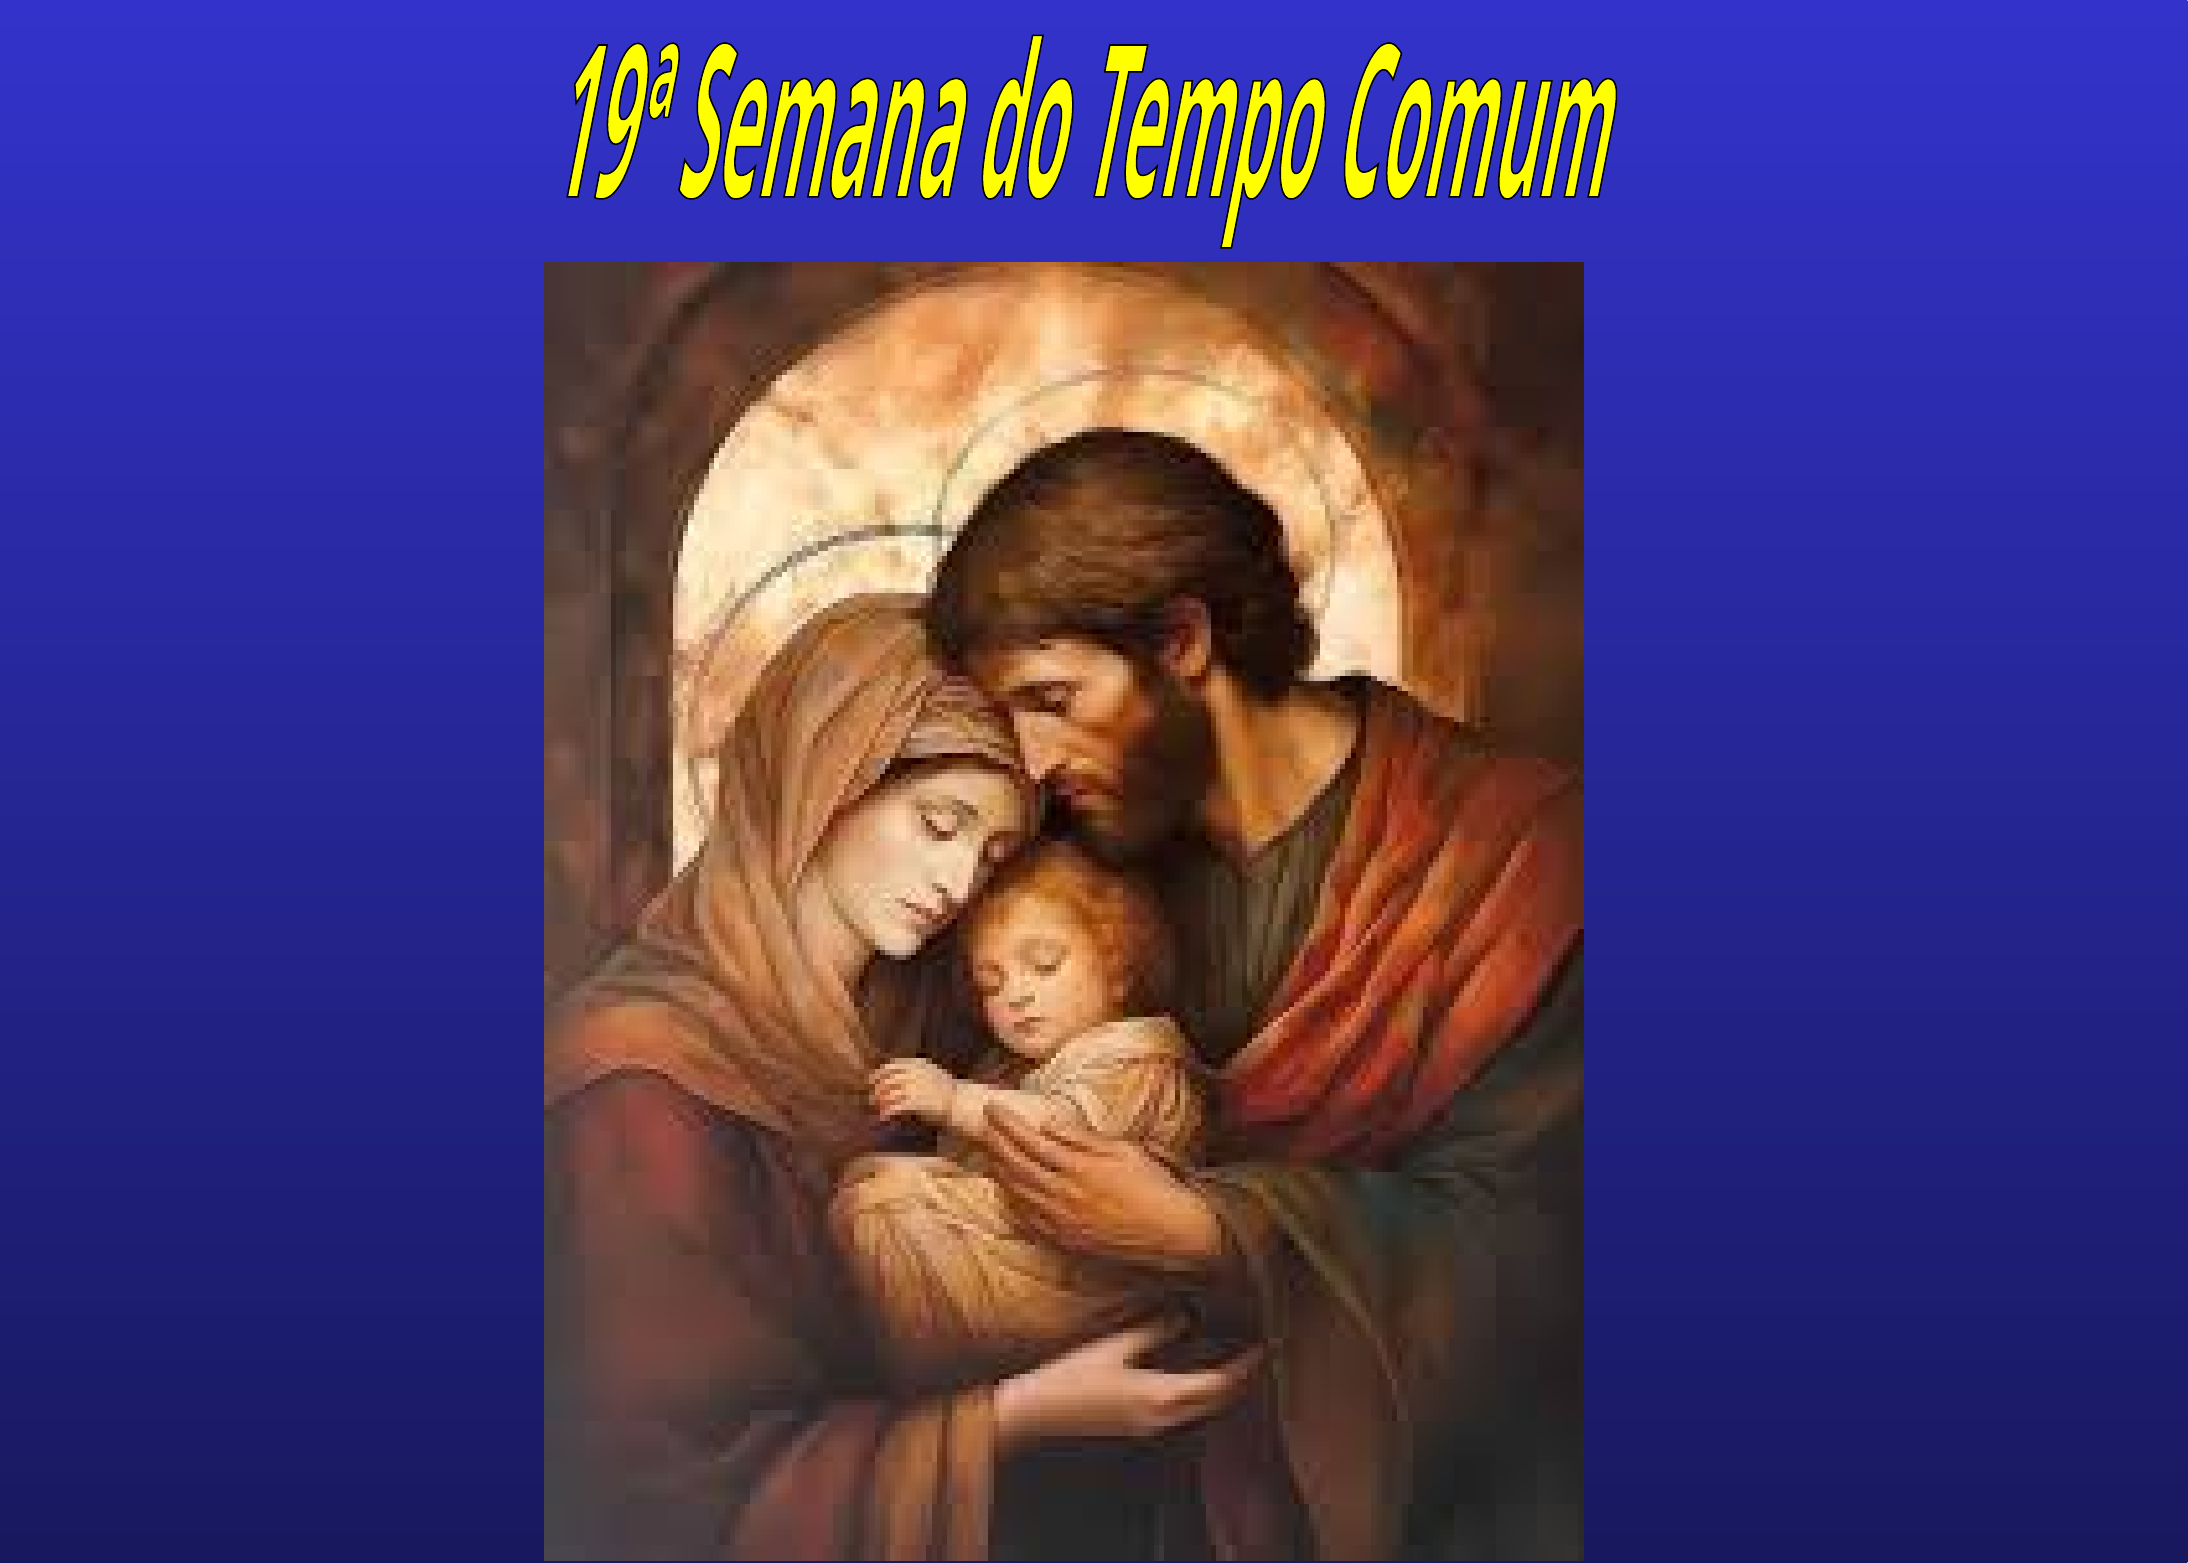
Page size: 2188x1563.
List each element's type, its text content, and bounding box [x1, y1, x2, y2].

text_box 19ª Semana do Tempo Comum [679, 42, 738, 199]
text_box 19ª Semana do Tempo Comum [1161, 78, 1238, 197]
text_box 19ª Semana do Tempo Comum [1344, 42, 1402, 199]
text_box 19ª Semana do Tempo Comum [871, 78, 925, 197]
text_box 19ª Semana do Tempo Comum [1386, 78, 1432, 199]
text_box 19ª Semana do Tempo Comum [1220, 78, 1283, 248]
text_box 19ª Semana do Tempo Comum [830, 78, 879, 199]
text_box 19ª Semana do Tempo Comum [567, 45, 608, 197]
text_box 19ª Semana do Tempo Comum [1280, 78, 1326, 199]
text_box 19ª Semana do Tempo Comum [1498, 80, 1552, 199]
text_box 19ª Semana do Tempo Comum [760, 78, 837, 197]
text_box 19ª Semana do Tempo Comum [1094, 45, 1148, 197]
text_box 19ª Semana do Tempo Comum [919, 78, 967, 199]
text_box 19ª Semana do Tempo Comum [723, 78, 768, 199]
text_box 19ª Semana do Tempo Comum [594, 43, 649, 199]
text_box 19ª Semana do Tempo Comum [1540, 78, 1617, 197]
text_box 19ª Semana do Tempo Comum [1027, 78, 1073, 199]
text_box 19ª Semana do Tempo Comum [1425, 78, 1502, 197]
text_box 19ª Semana do Tempo Comum [982, 35, 1044, 199]
text_box 19ª Semana do Tempo Comum [648, 43, 680, 119]
text_box 19ª Semana do Tempo Comum [1125, 78, 1170, 199]
picture [544, 262, 1584, 1561]
